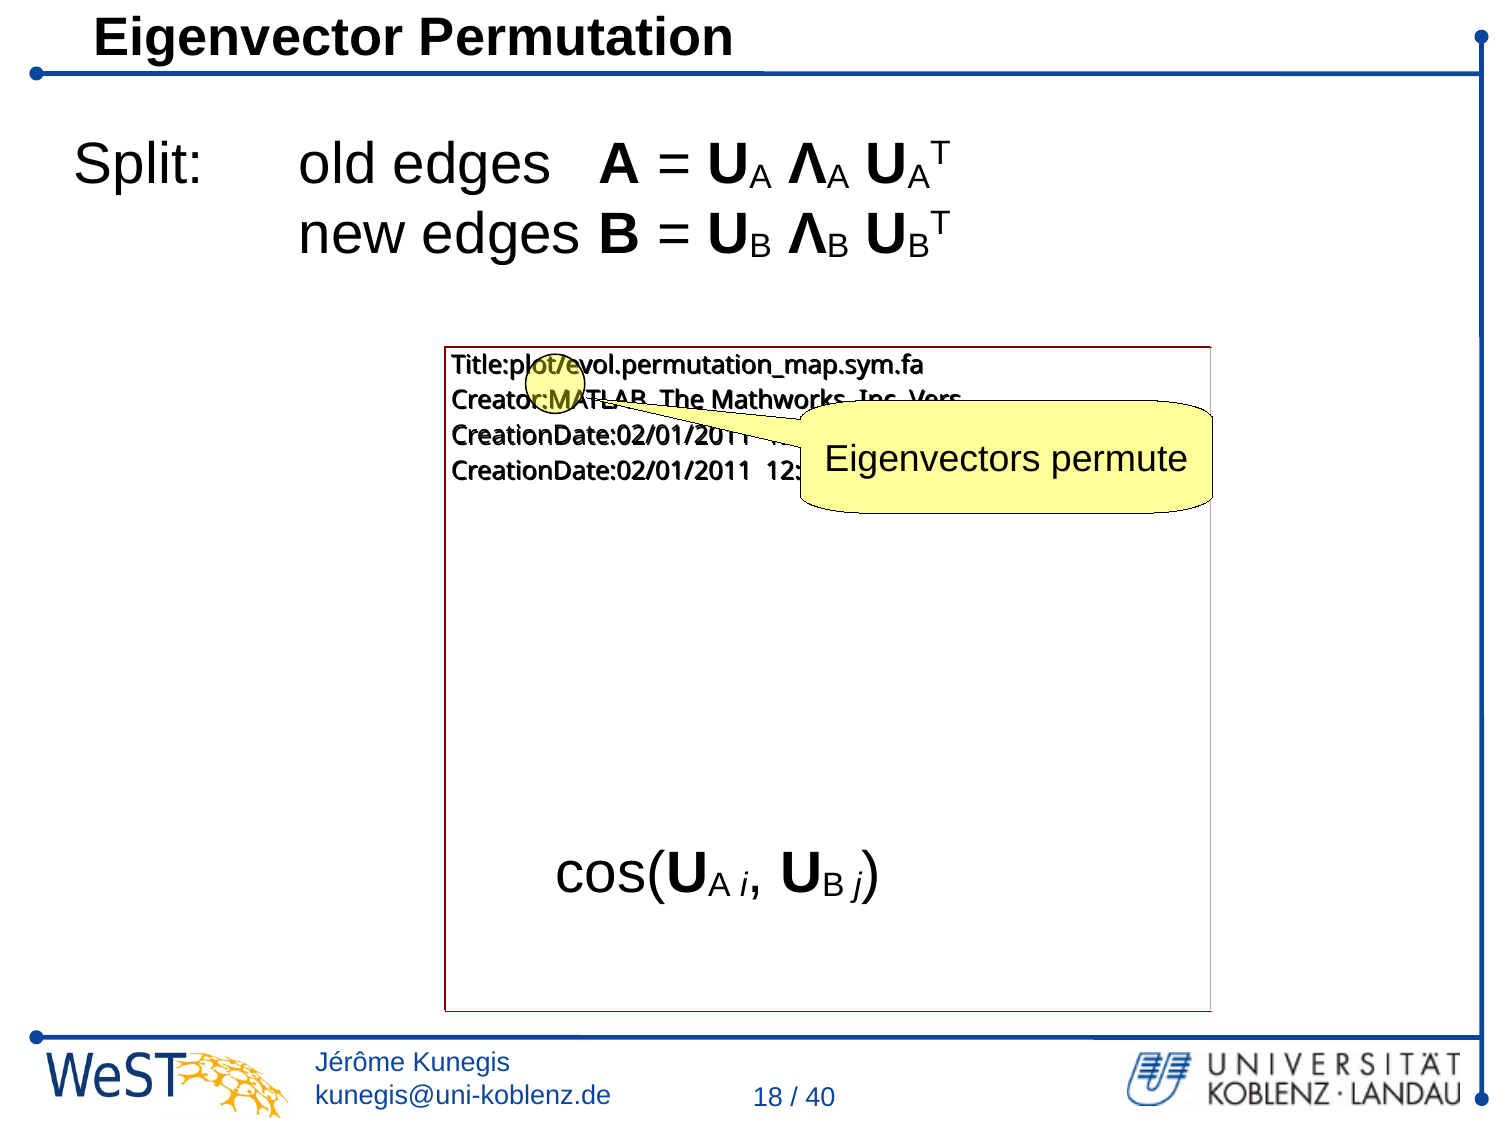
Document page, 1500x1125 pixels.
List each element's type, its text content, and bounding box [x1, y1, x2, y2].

picture [442, 694, 1212, 1012]
text_box Split: old edges A = UA ΛA UAT new edges B = UB ΛB UBT [59, 118, 1477, 694]
text_box Eigenvectors permute [586, 397, 1213, 514]
text_box cos(UA i, UB j) [540, 827, 897, 932]
text_box Eigenvector Permutation [78, 0, 1477, 74]
text_box [525, 354, 585, 414]
picture [1127, 1052, 1460, 1106]
picture [41, 1046, 302, 1118]
